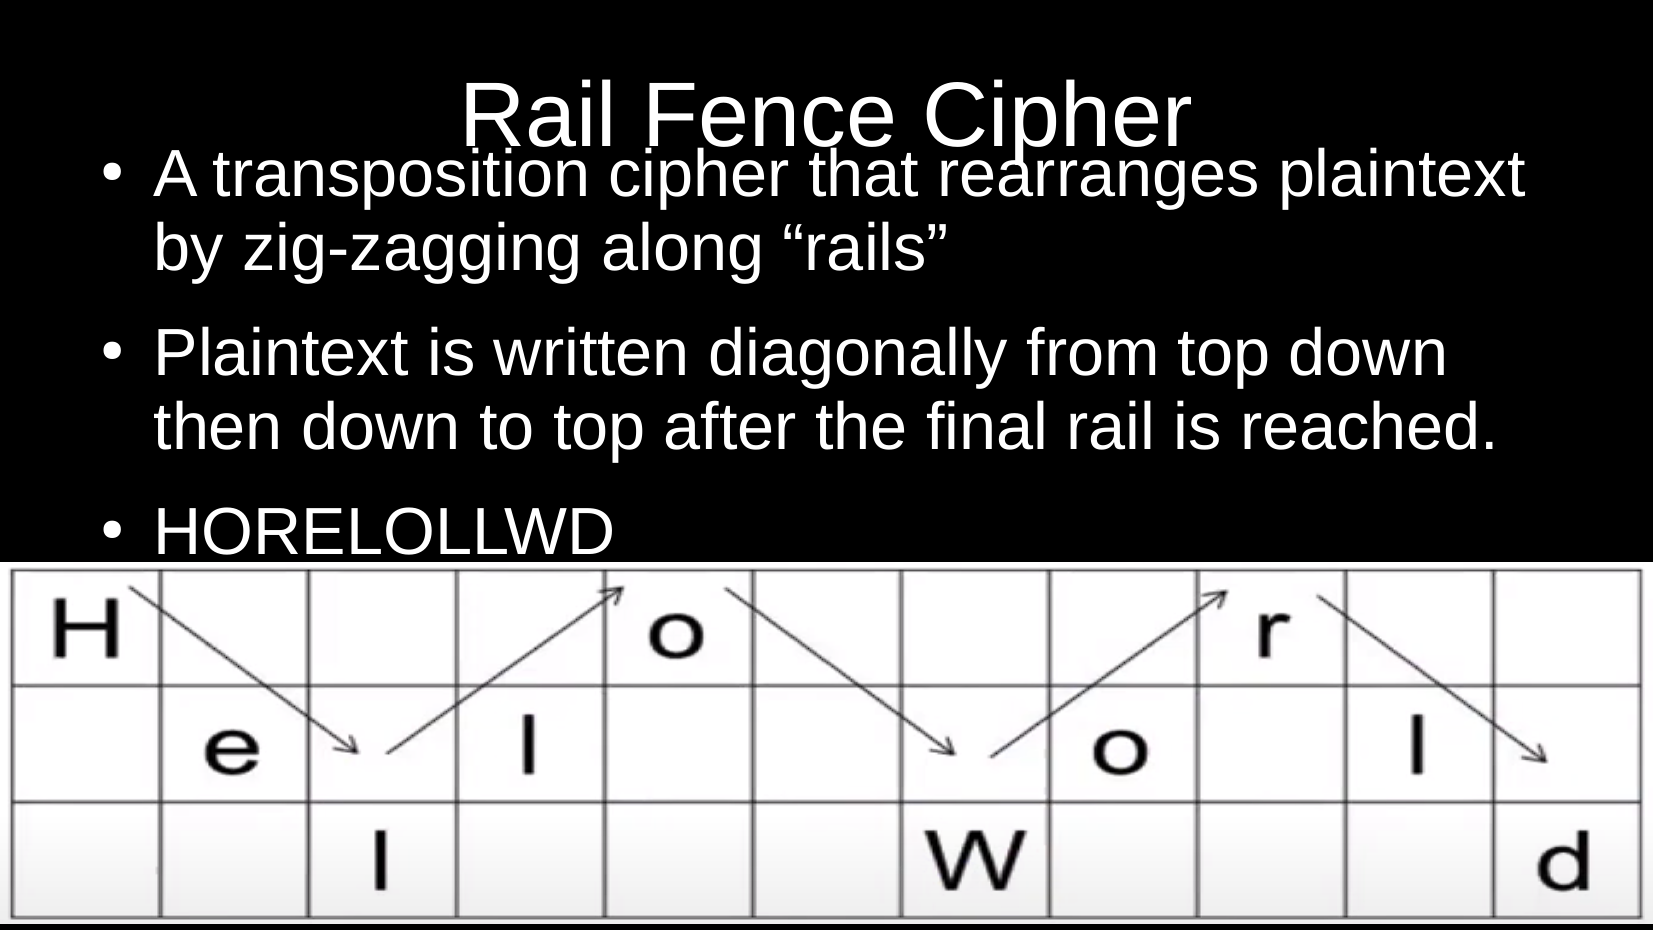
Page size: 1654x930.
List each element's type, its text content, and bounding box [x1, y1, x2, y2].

picture [0, 562, 1653, 924]
list A transposition cipher that rearranges plaintext by zig-zagging along “rails” Plaintext is written diagonally from top down then down to top after the final rail is reached. HORELOLLWD [82, 135, 1571, 562]
title Rail Fence Cipher [82, 37, 1571, 135]
